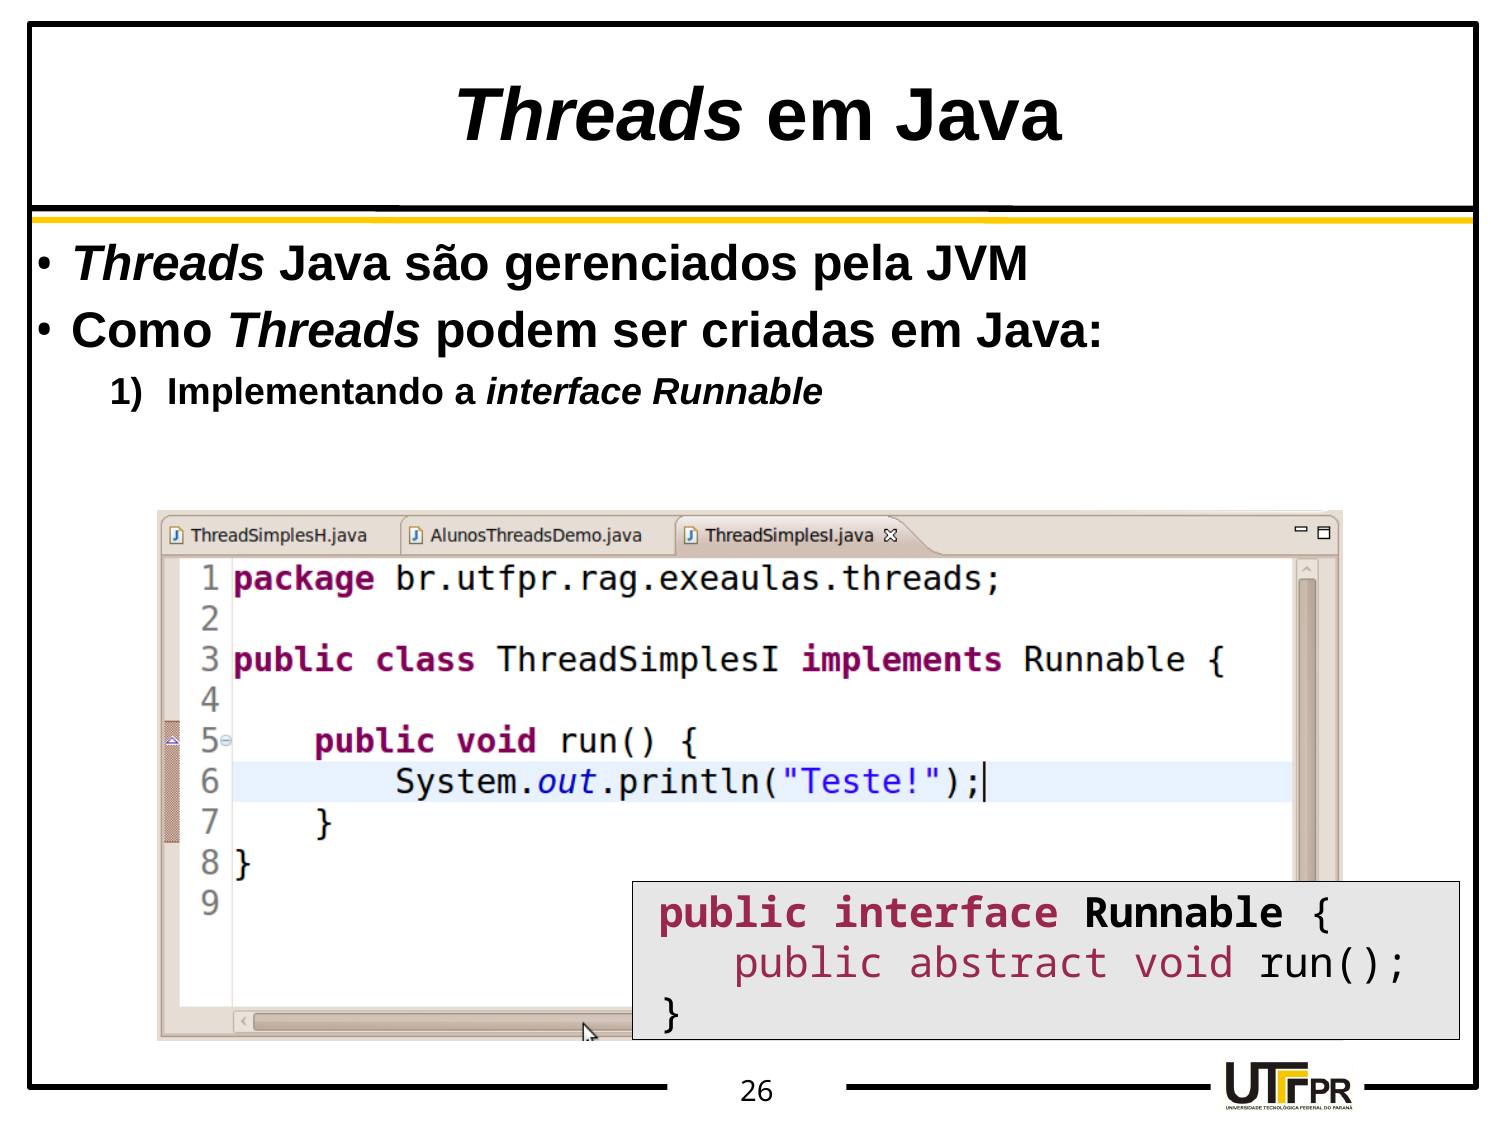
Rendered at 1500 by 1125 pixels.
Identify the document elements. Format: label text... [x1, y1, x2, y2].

text_box public interface Runnable { public abstract void run(); } [632, 881, 1460, 1040]
list Threads Java são gerenciados pela JVM Como Threads podem ser criadas em Java: Implementando a interface Runnable [20, 229, 1488, 739]
picture [1225, 1062, 1353, 1110]
title Threads em Java [40, 31, 1477, 202]
picture [157, 739, 1343, 1041]
